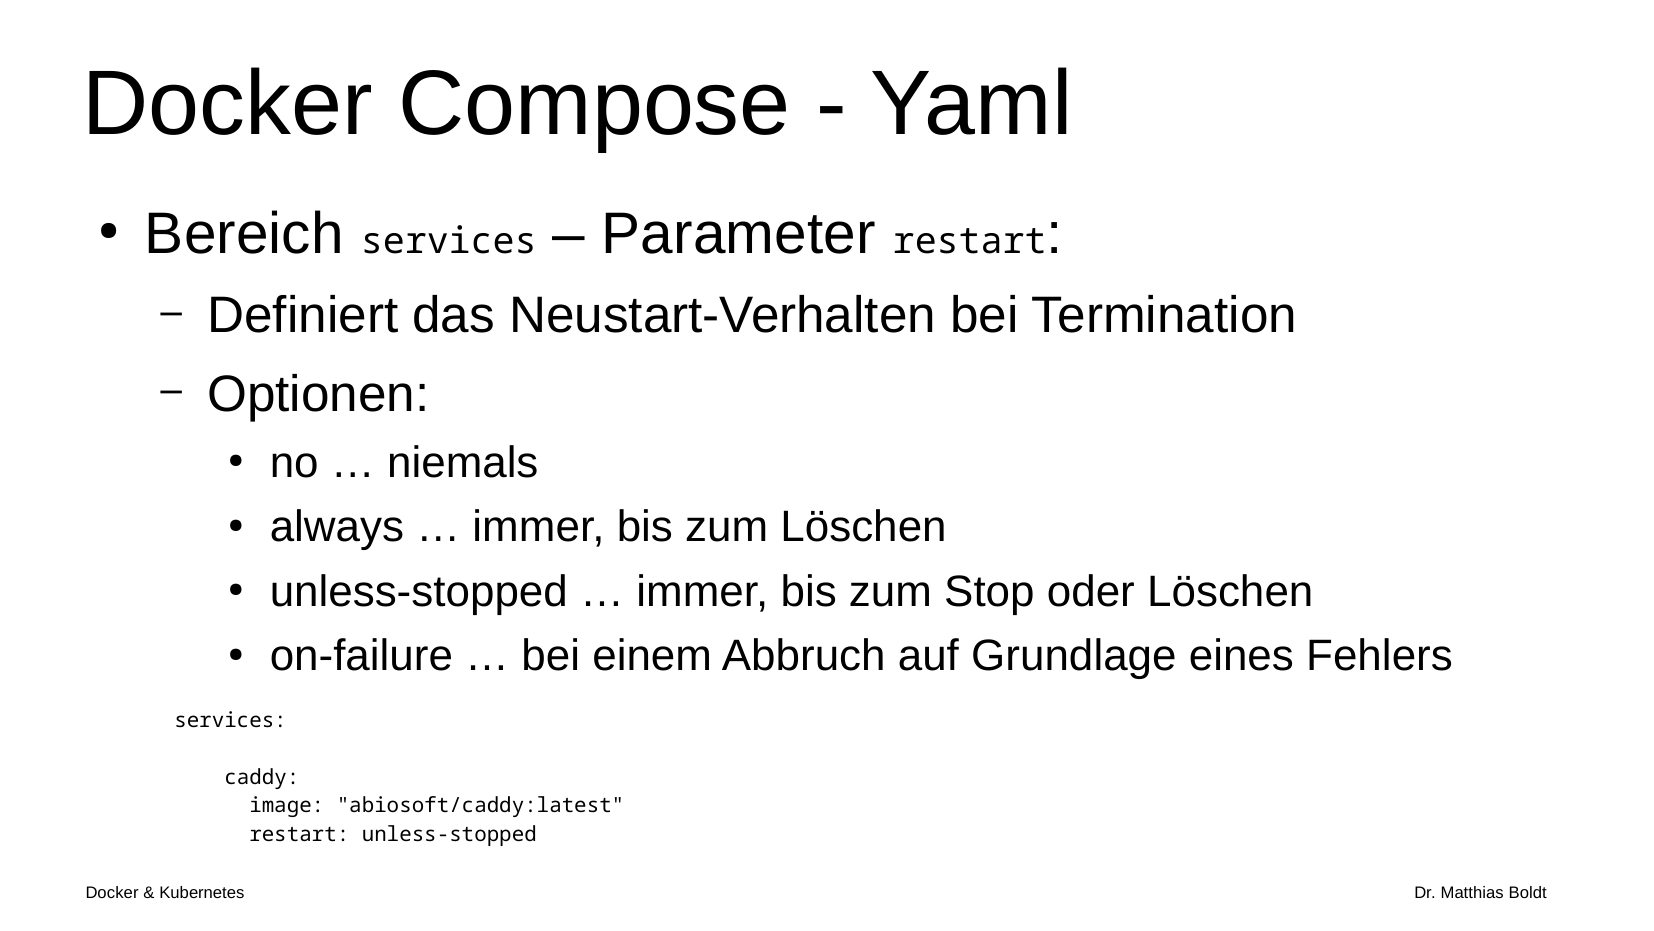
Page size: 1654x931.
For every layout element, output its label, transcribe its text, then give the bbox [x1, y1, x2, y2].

title Docker Compose - Yaml [82, 25, 1571, 181]
list Bereich services – Parameter restart: Definiert das Neustart-Verhalten bei Termination Optionen: no … niemals always … immer, bis zum Löschen unless-stopped … immer, bis zum Stop oder Löschen on-failure … bei einem Abbruch auf Grundlage eines Fehlers [82, 199, 1595, 686]
text_box Docker & Kubernetes Dr. Matthias Boldt [70, 875, 1563, 910]
text_box services: caddy: image: "abiosoft/caddy:latest" restart: unless-stopped [159, 698, 1518, 854]
